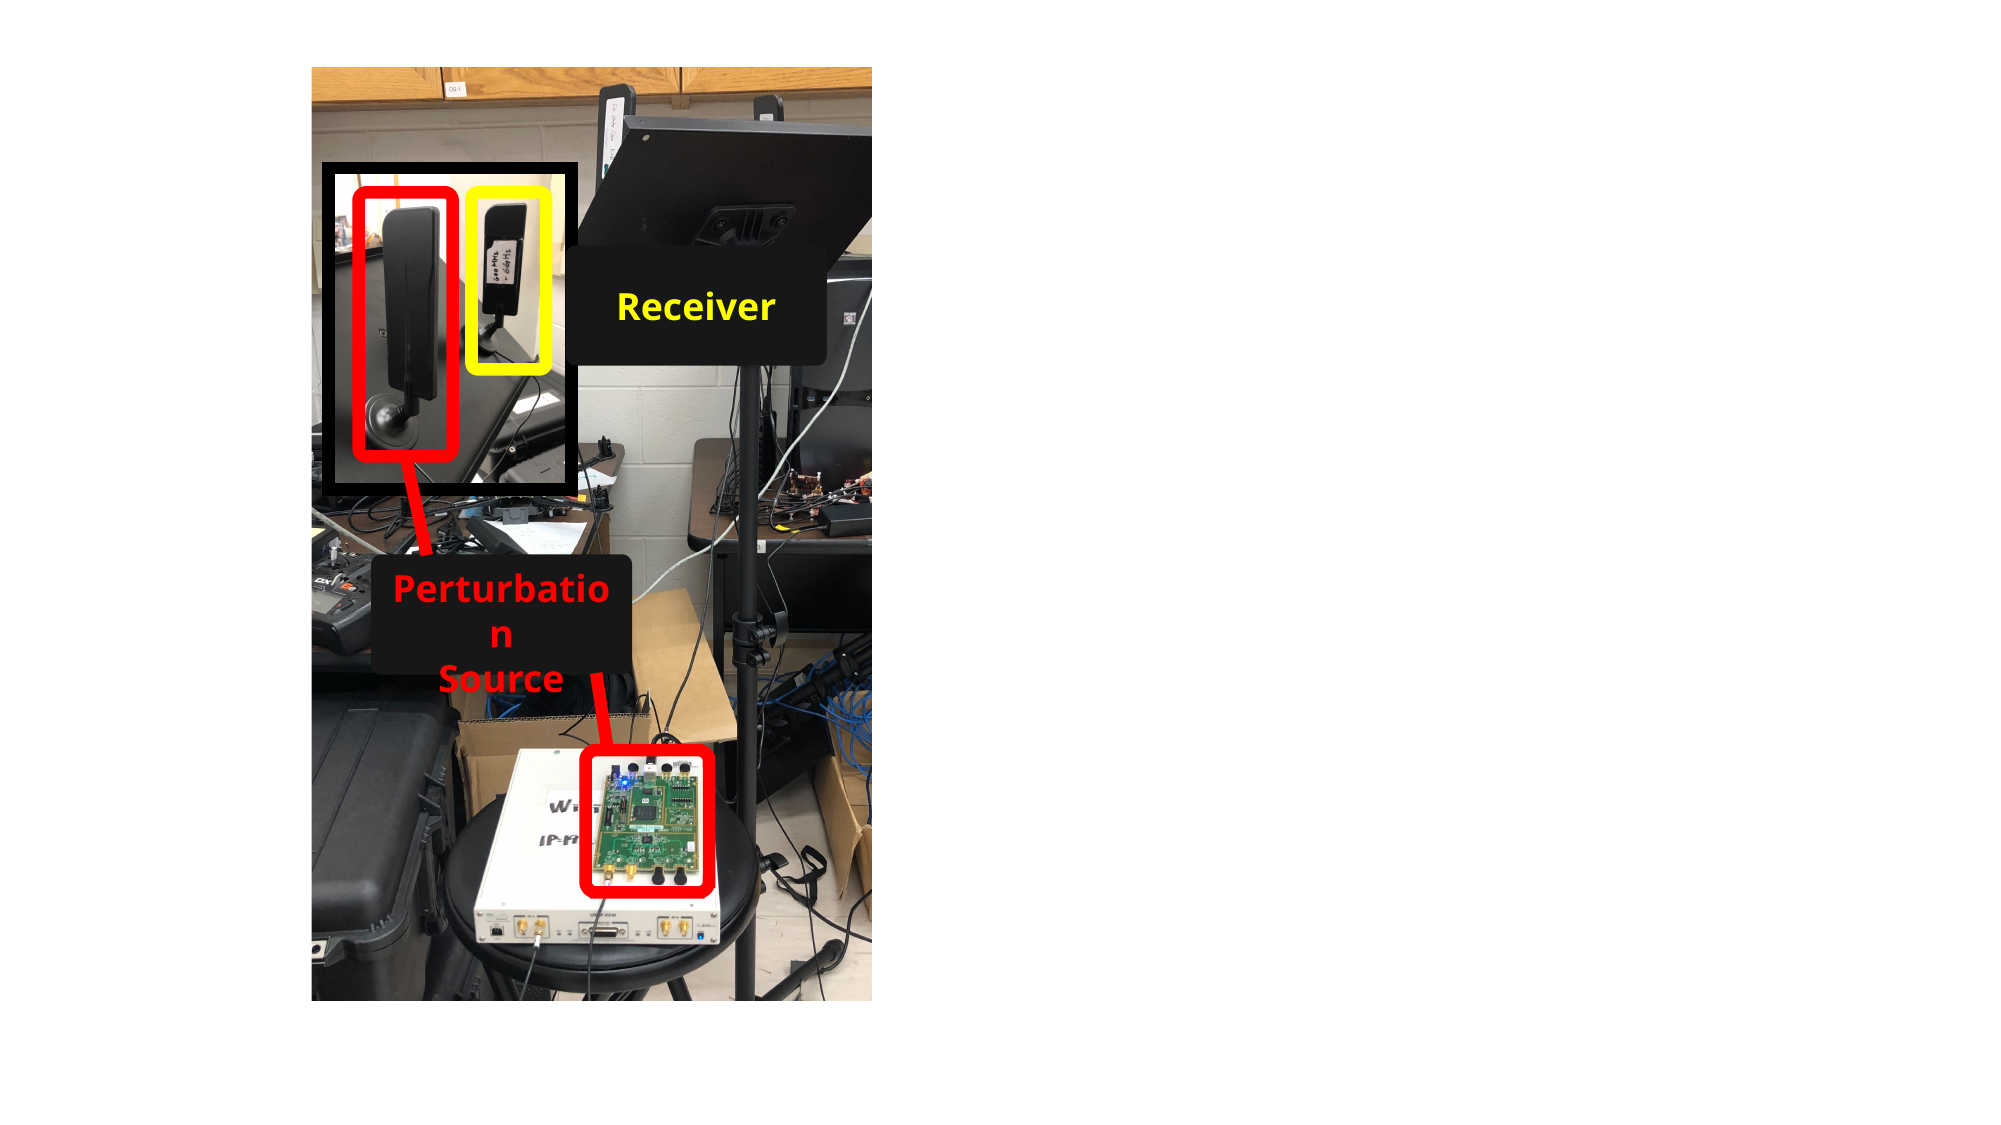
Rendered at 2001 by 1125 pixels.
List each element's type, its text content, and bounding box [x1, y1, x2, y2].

picture [311, 67, 872, 1001]
text_box Receiver [565, 245, 827, 366]
text_box Perturbation Source [371, 554, 633, 675]
